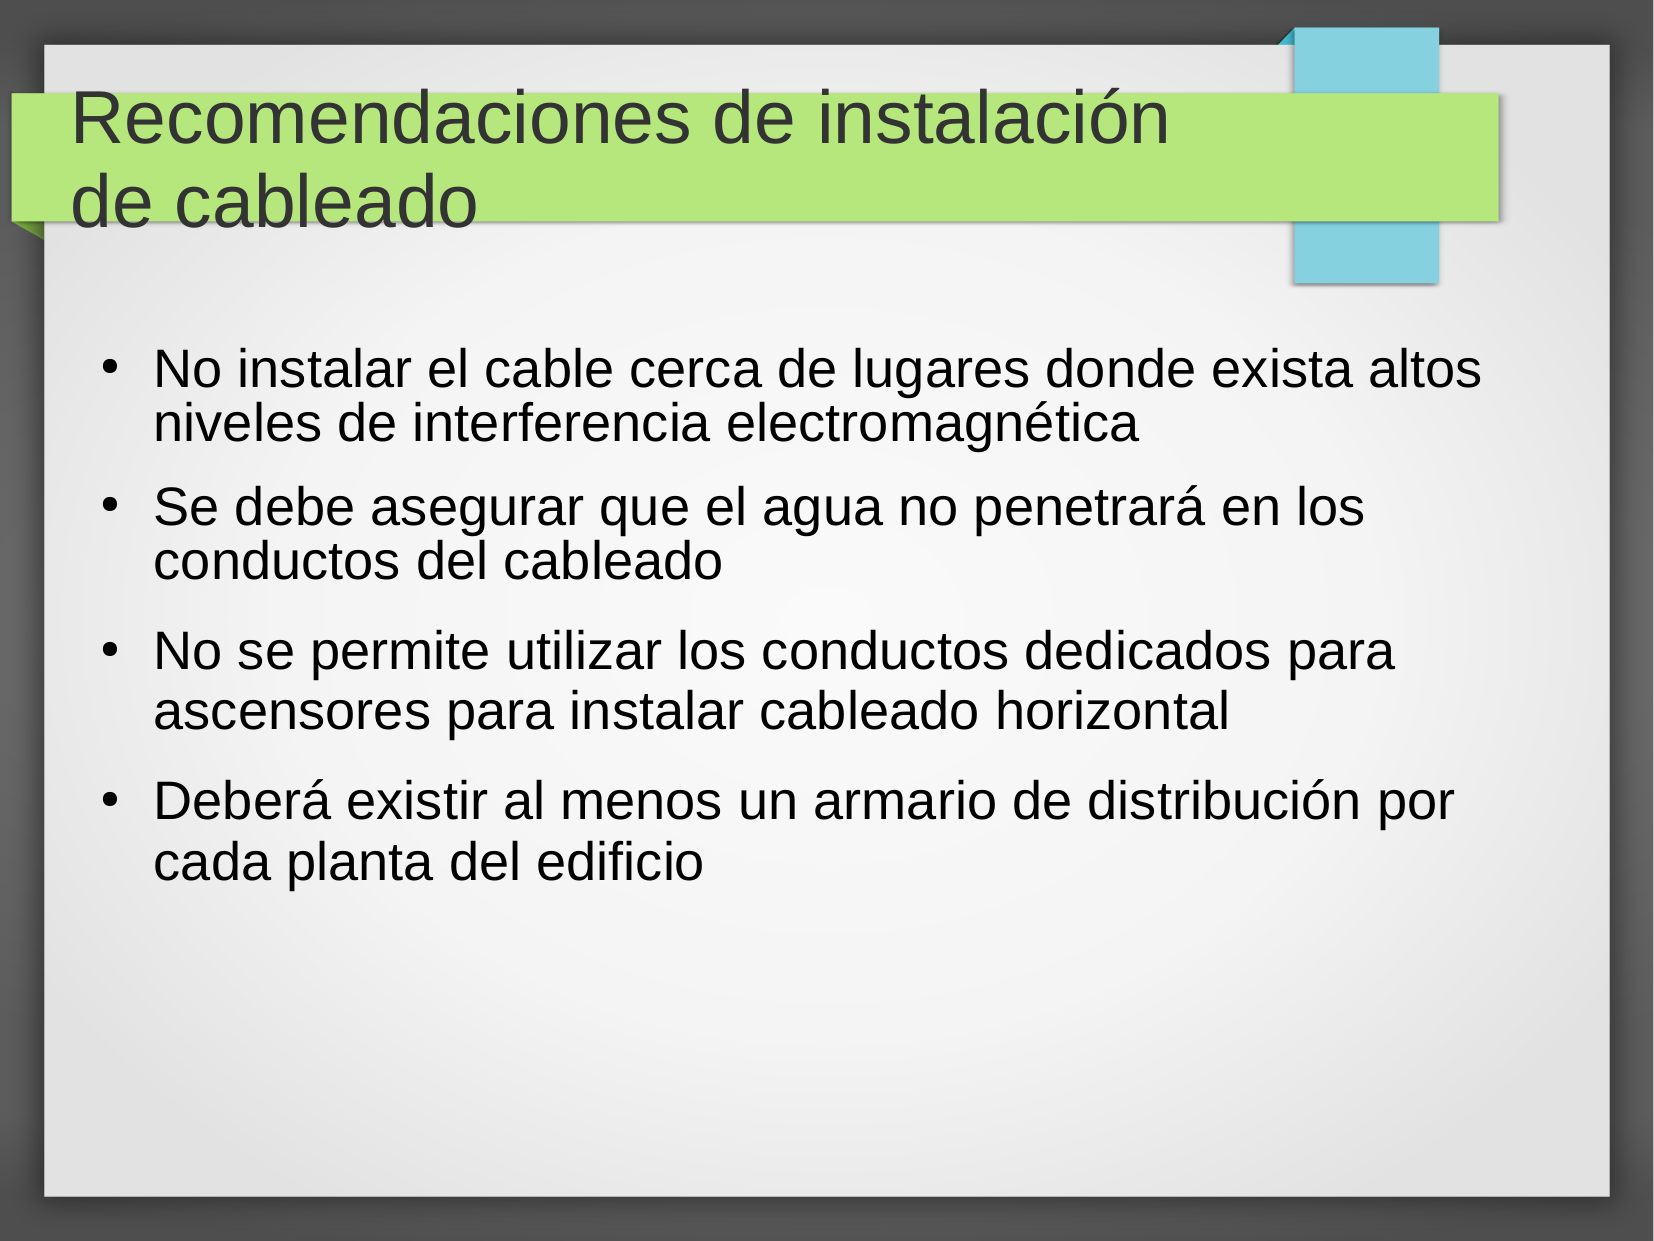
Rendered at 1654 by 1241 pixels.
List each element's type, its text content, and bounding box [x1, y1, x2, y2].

title Recomendaciones de instalación de cableado [70, 75, 1229, 244]
list No instalar el cable cerca de lugares donde exista altos niveles de interferencia electromagnética Se debe asegurar que el agua no penetrará en los conductos del cableado No se permite utilizar los conductos dedicados para ascensores para instalar cableado horizontal Deberá existir al menos un armario de distribución por cada planta del edificio [82, 343, 1538, 1063]
picture [0, 0, 1654, 1241]
